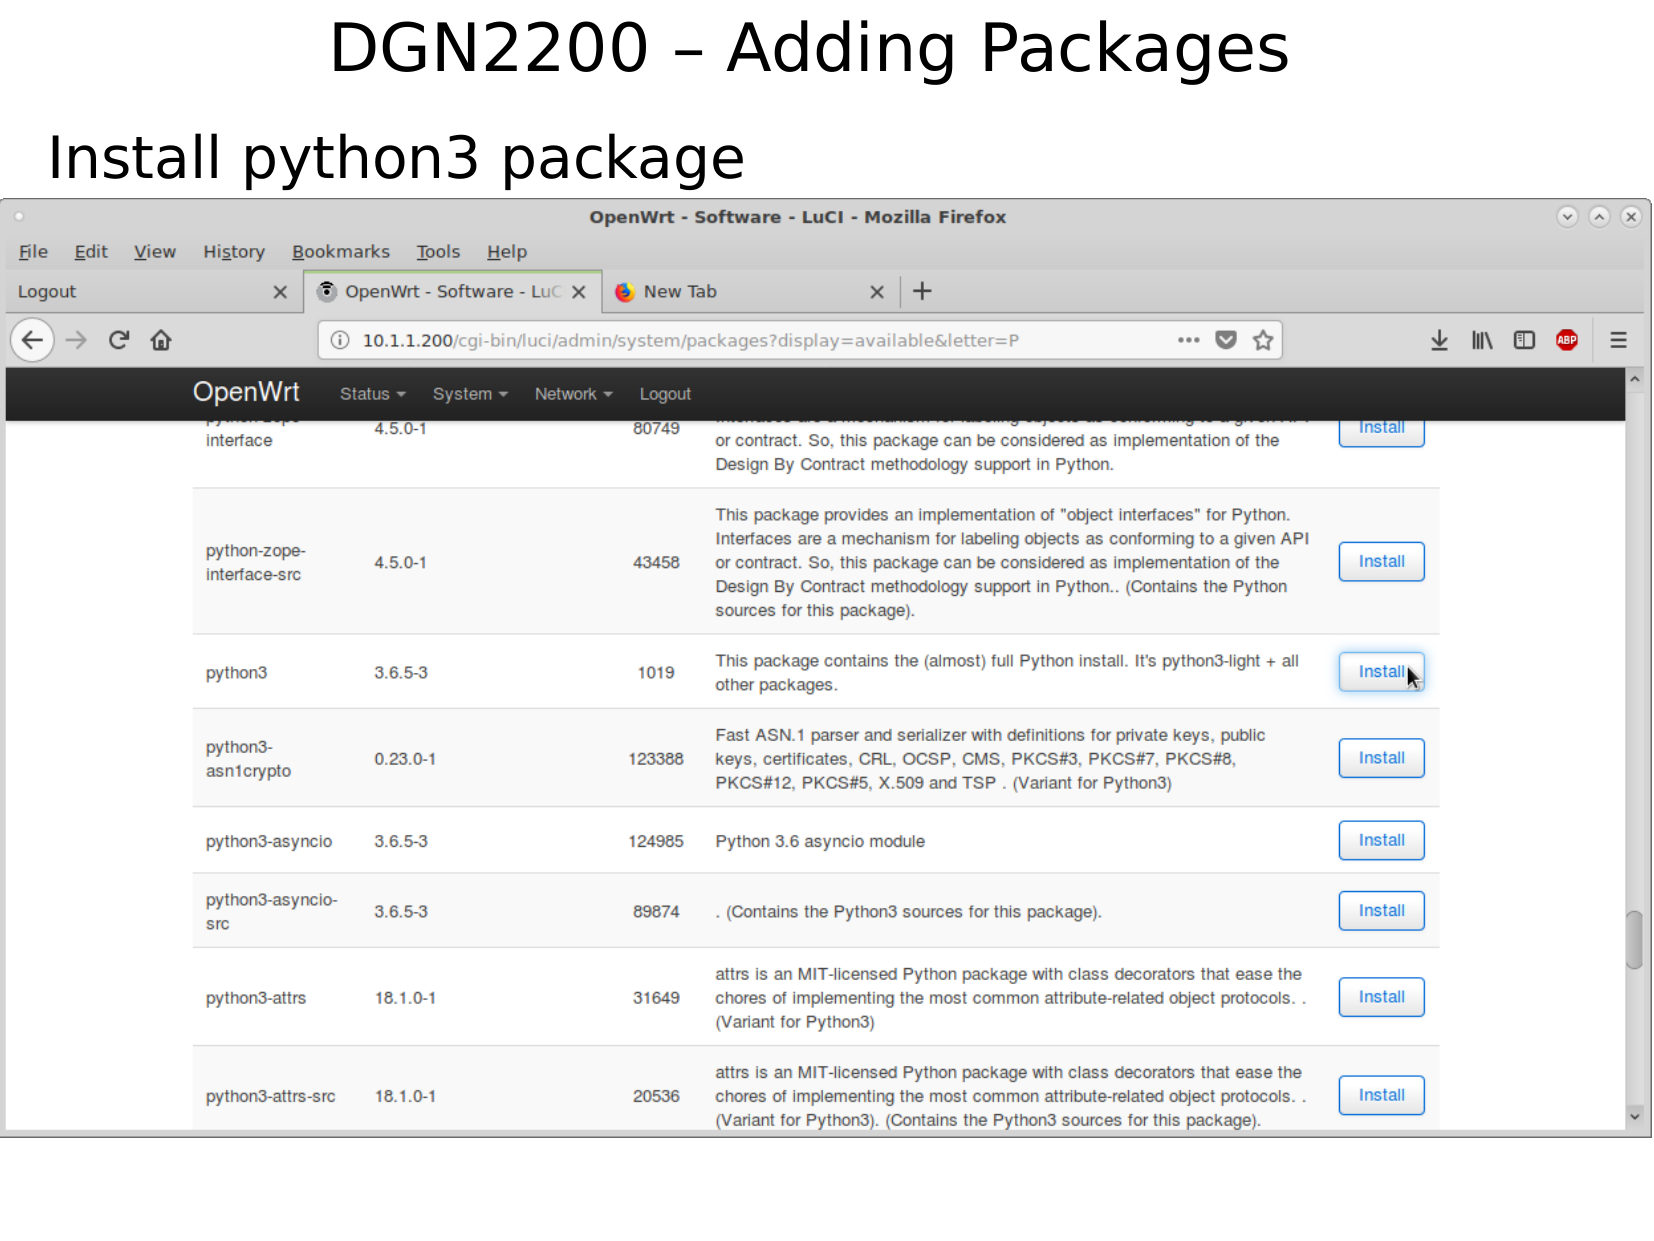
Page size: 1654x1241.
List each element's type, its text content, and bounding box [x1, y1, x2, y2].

picture [0, 198, 1652, 1138]
text_box Install python3 package [47, 118, 1642, 198]
title DGN2200 – Adding Packages [0, 0, 1642, 98]
